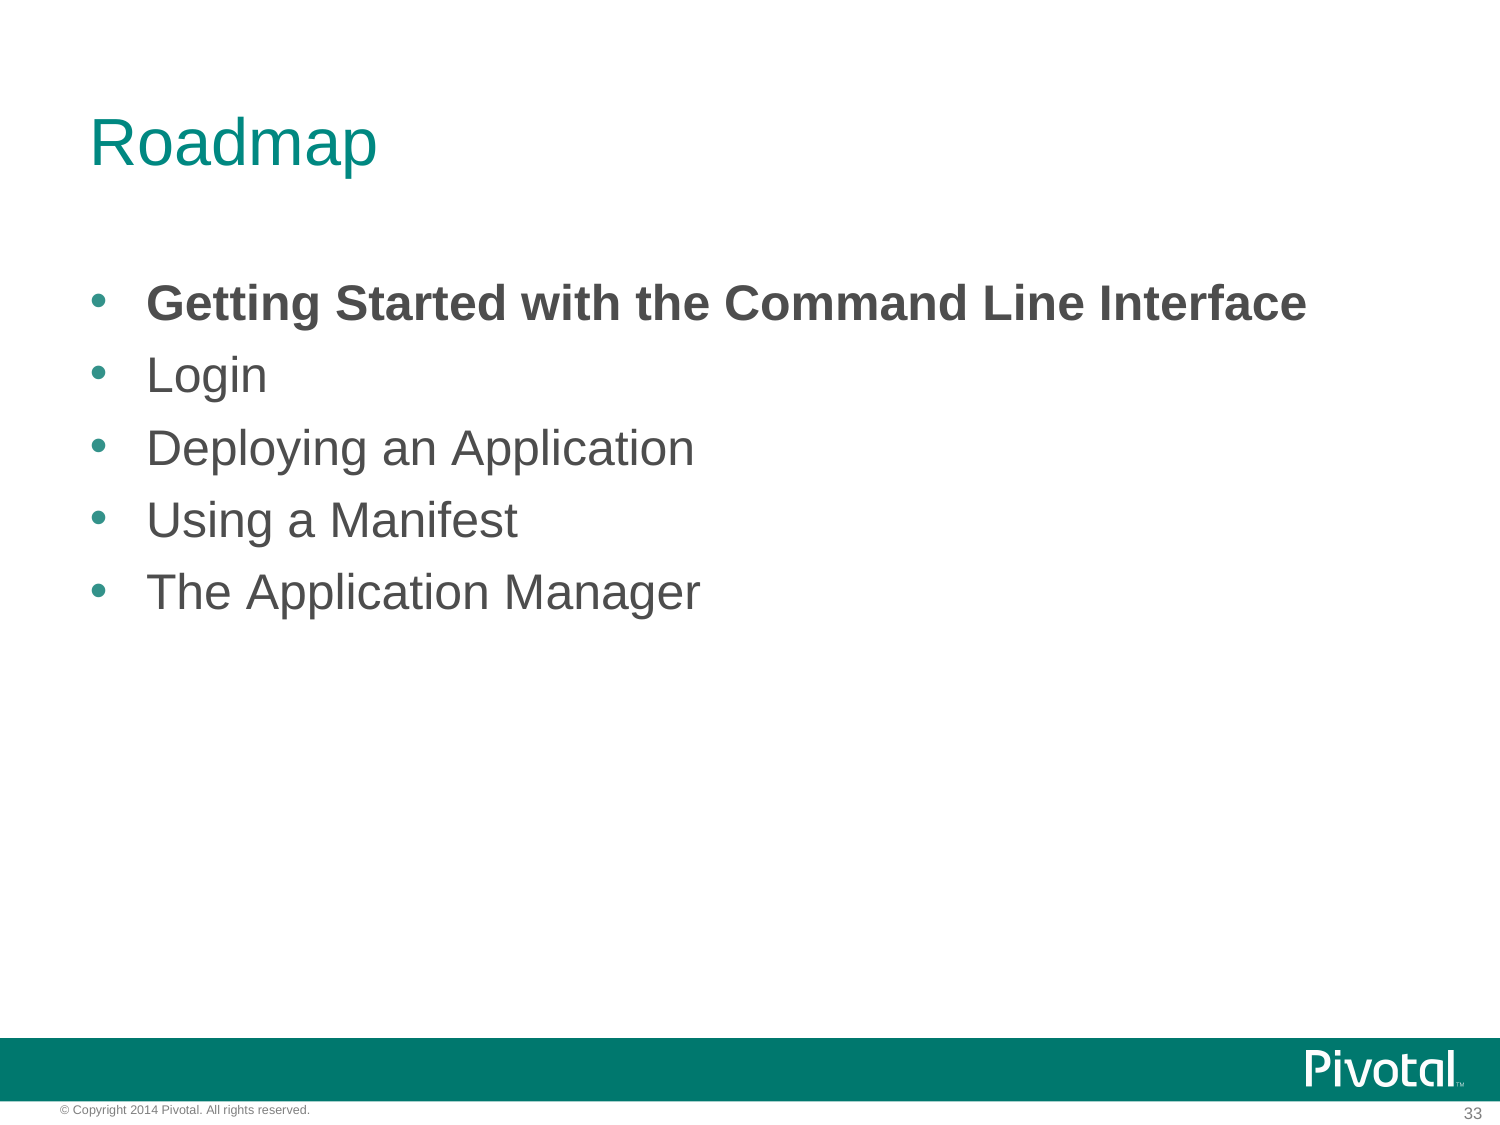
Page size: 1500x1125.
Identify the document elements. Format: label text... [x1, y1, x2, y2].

list Getting Started with the Command Line Interface Login Deploying an Application Using a Manifest The Application Manager [75, 262, 1426, 1005]
title Roadmap [75, 45, 1426, 233]
picture [1306, 1050, 1464, 1087]
